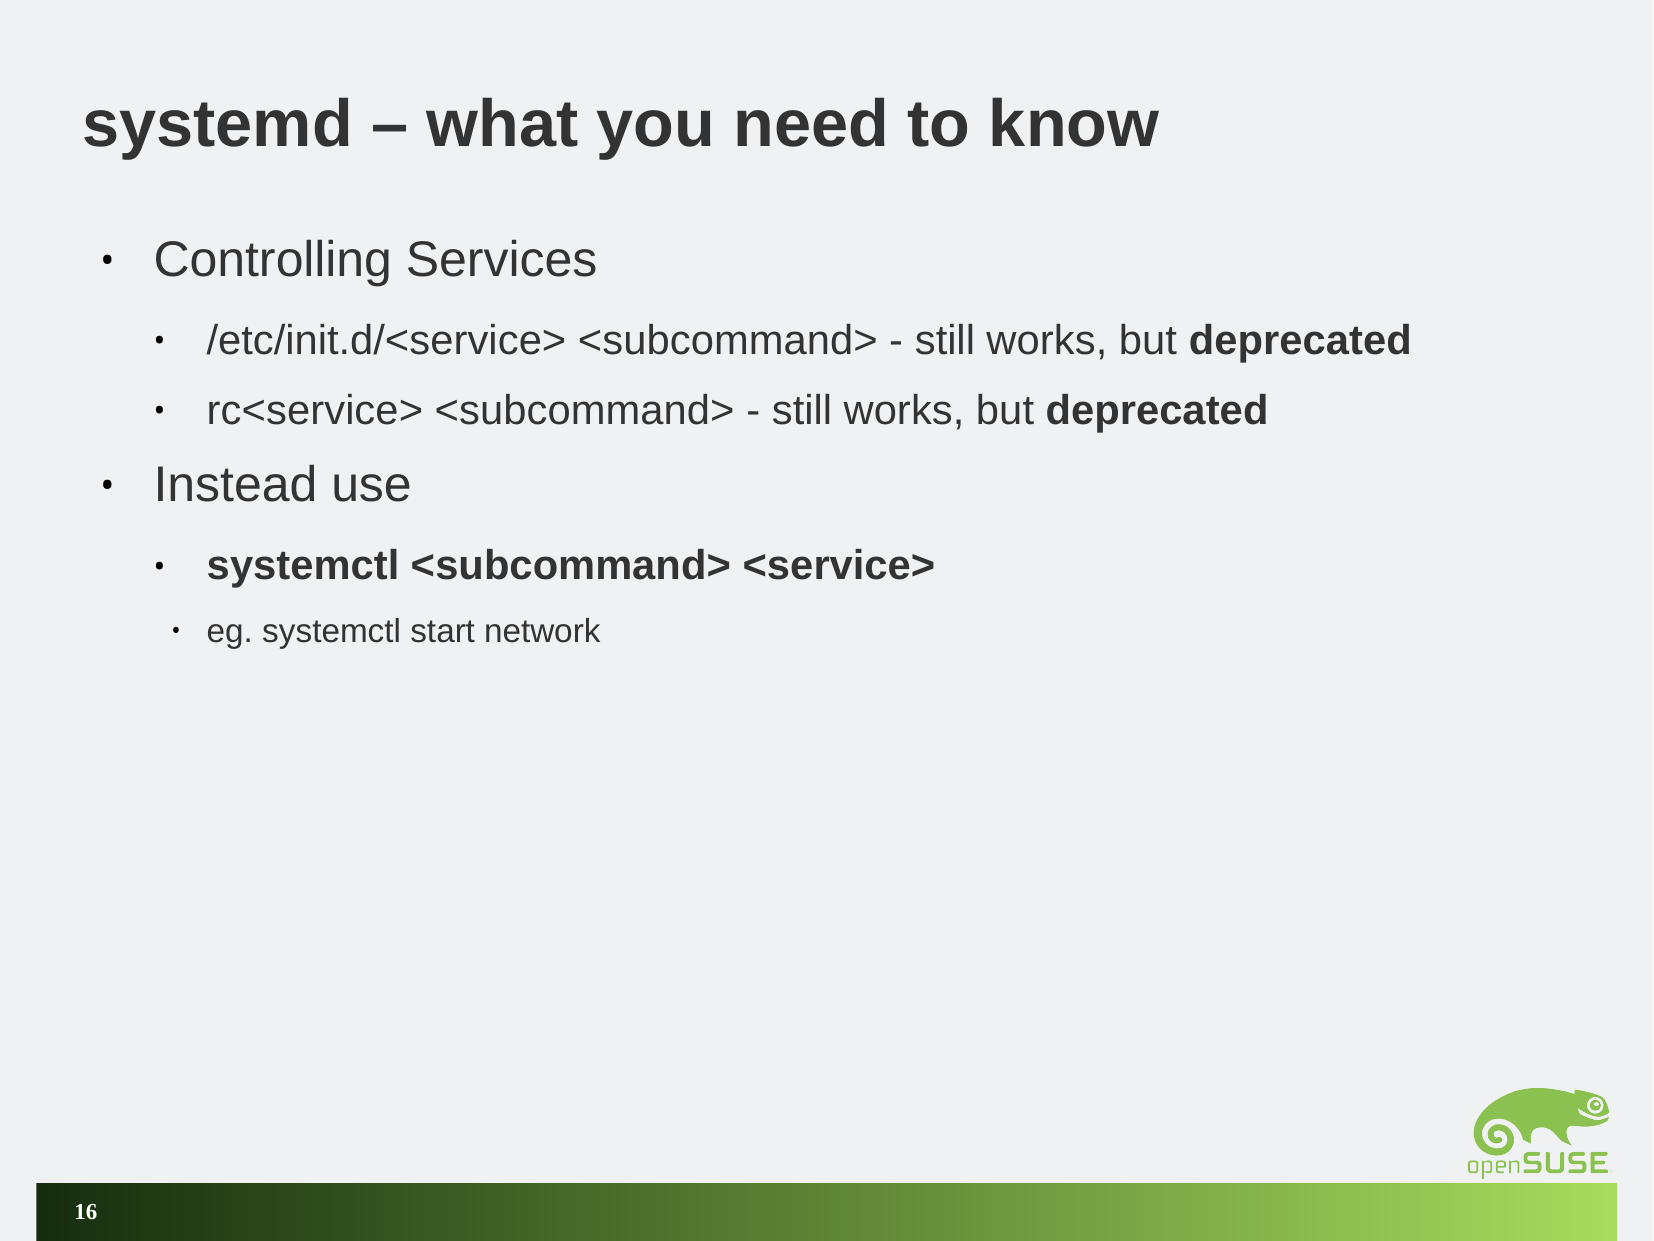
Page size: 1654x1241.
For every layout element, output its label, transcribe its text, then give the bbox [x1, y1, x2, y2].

list Controlling Services /etc/init.d/<service> <subcommand> - still works, but deprecated rc<service> <subcommand> - still works, but deprecated Instead use systemctl <subcommand> <service> eg. systemctl start network [82, 231, 1571, 951]
title systemd – what you need to know [82, 49, 1571, 198]
picture [0, 0, 1654, 1241]
